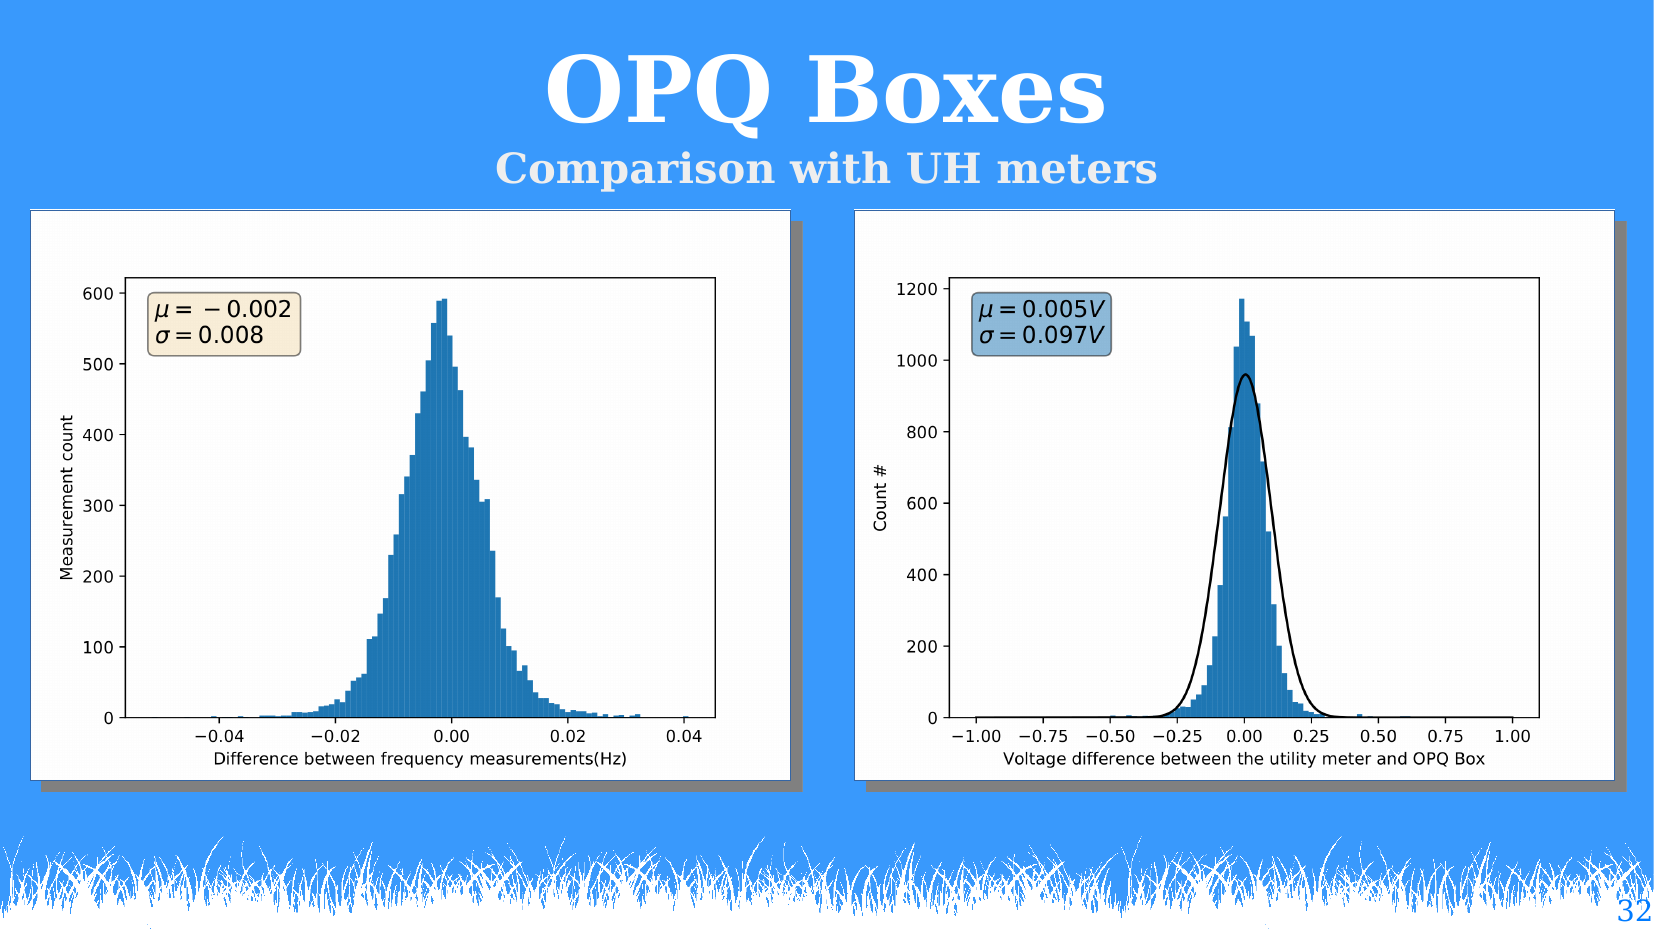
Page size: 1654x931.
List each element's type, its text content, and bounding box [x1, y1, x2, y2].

picture [0, 0, 1654, 931]
title OPQ Boxes Comparison with UH meters [82, 36, 1571, 194]
